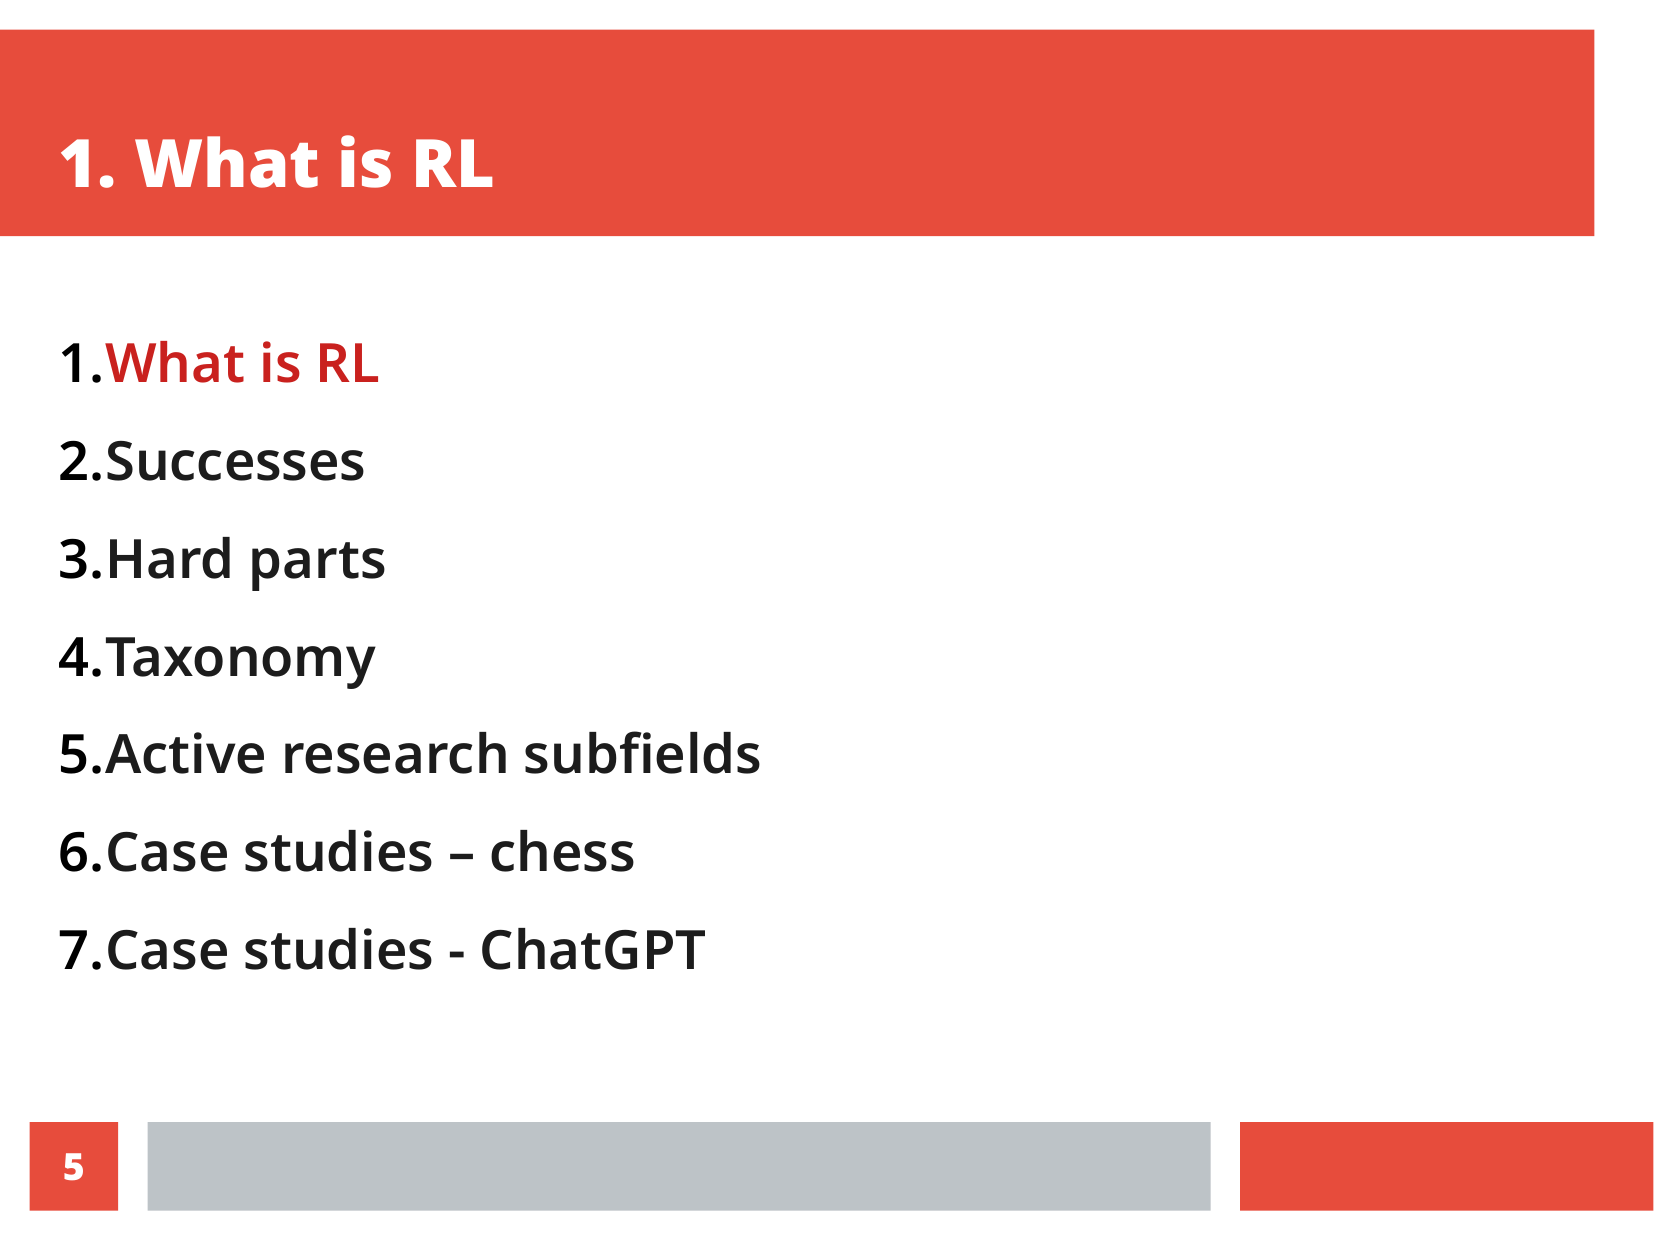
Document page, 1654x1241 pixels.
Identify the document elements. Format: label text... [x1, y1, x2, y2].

list What is RL Successes Hard parts Taxonomy Active research subfields Case studies – chess Case studies - ChatGPT [59, 324, 1565, 1093]
title 1. What is RL [59, 59, 1595, 207]
